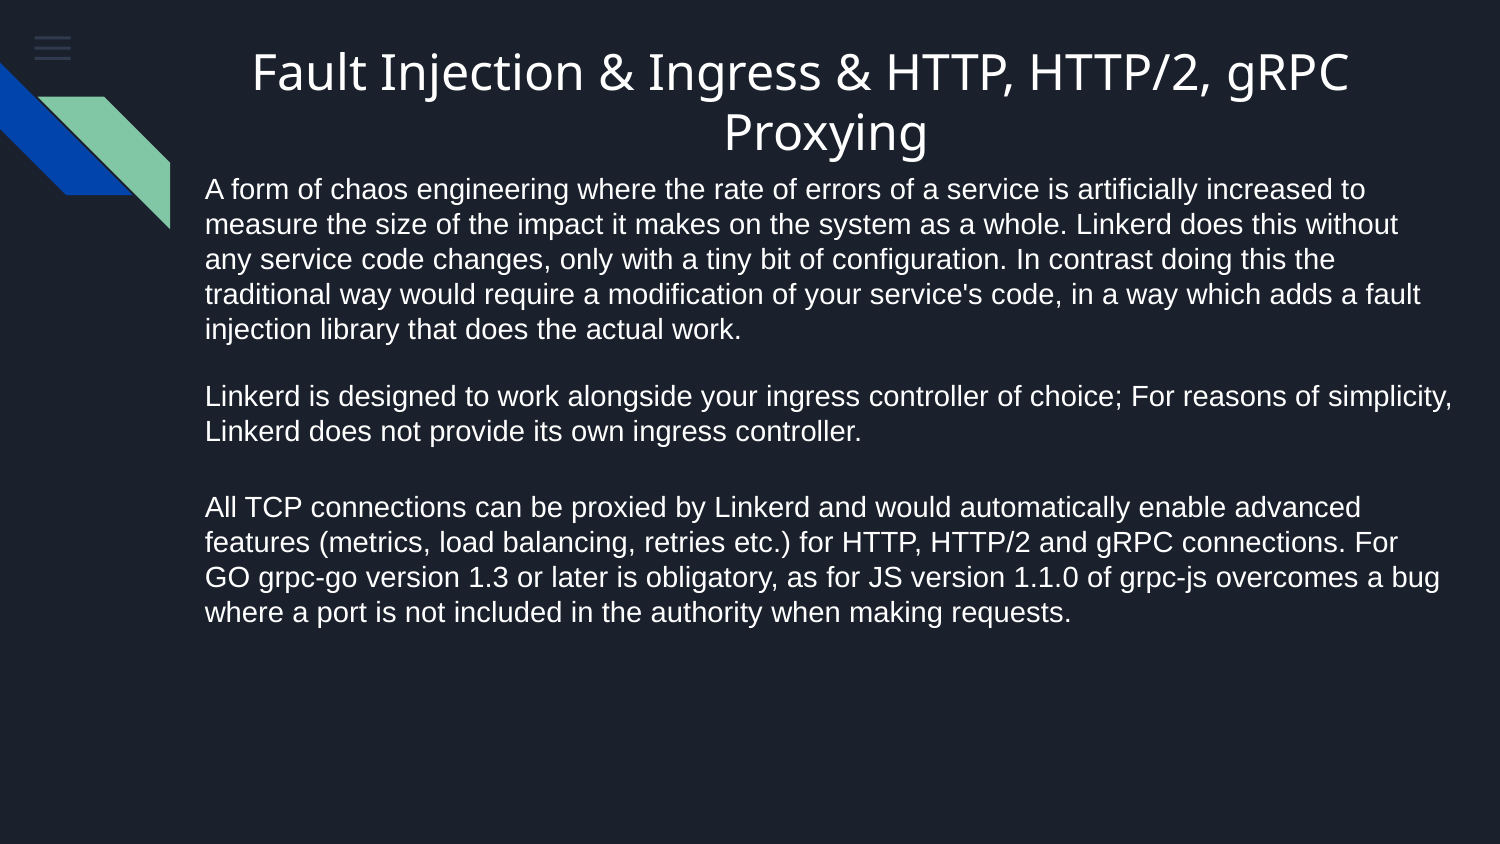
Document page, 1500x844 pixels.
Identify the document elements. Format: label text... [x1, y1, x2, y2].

text_box A form of chaos engineering where the rate of errors of a service is artificially increased to measure the size of the impact it makes on the system as a whole. Linkerd does this without any service code changes, only with a tiny bit of configuration. In contrast doing this the traditional way would require a modification of your service's code, in a way which adds a fault injection library that does the actual work. [189, 155, 1464, 361]
title Fault Injection & Ingress & HTTP, HTTP/2, gRPC Proxying [202, 25, 1452, 155]
text_box Linkerd is designed to work alongside your ingress controller of choice; For reasons of simplicity, Linkerd does not provide its own ingress controller. [189, 362, 1483, 463]
text_box All TCP connections can be proxied by Linkerd and would automatically enable advanced features (metrics, load balancing, retries etc.) for HTTP, HTTP/2 and gRPC connections. For GO grpc-go version 1.3 or later is obligatory, as for JS version 1.1.0 of grpc-js overcomes a bug where a port is not included in the authority when making requests. [189, 473, 1464, 643]
